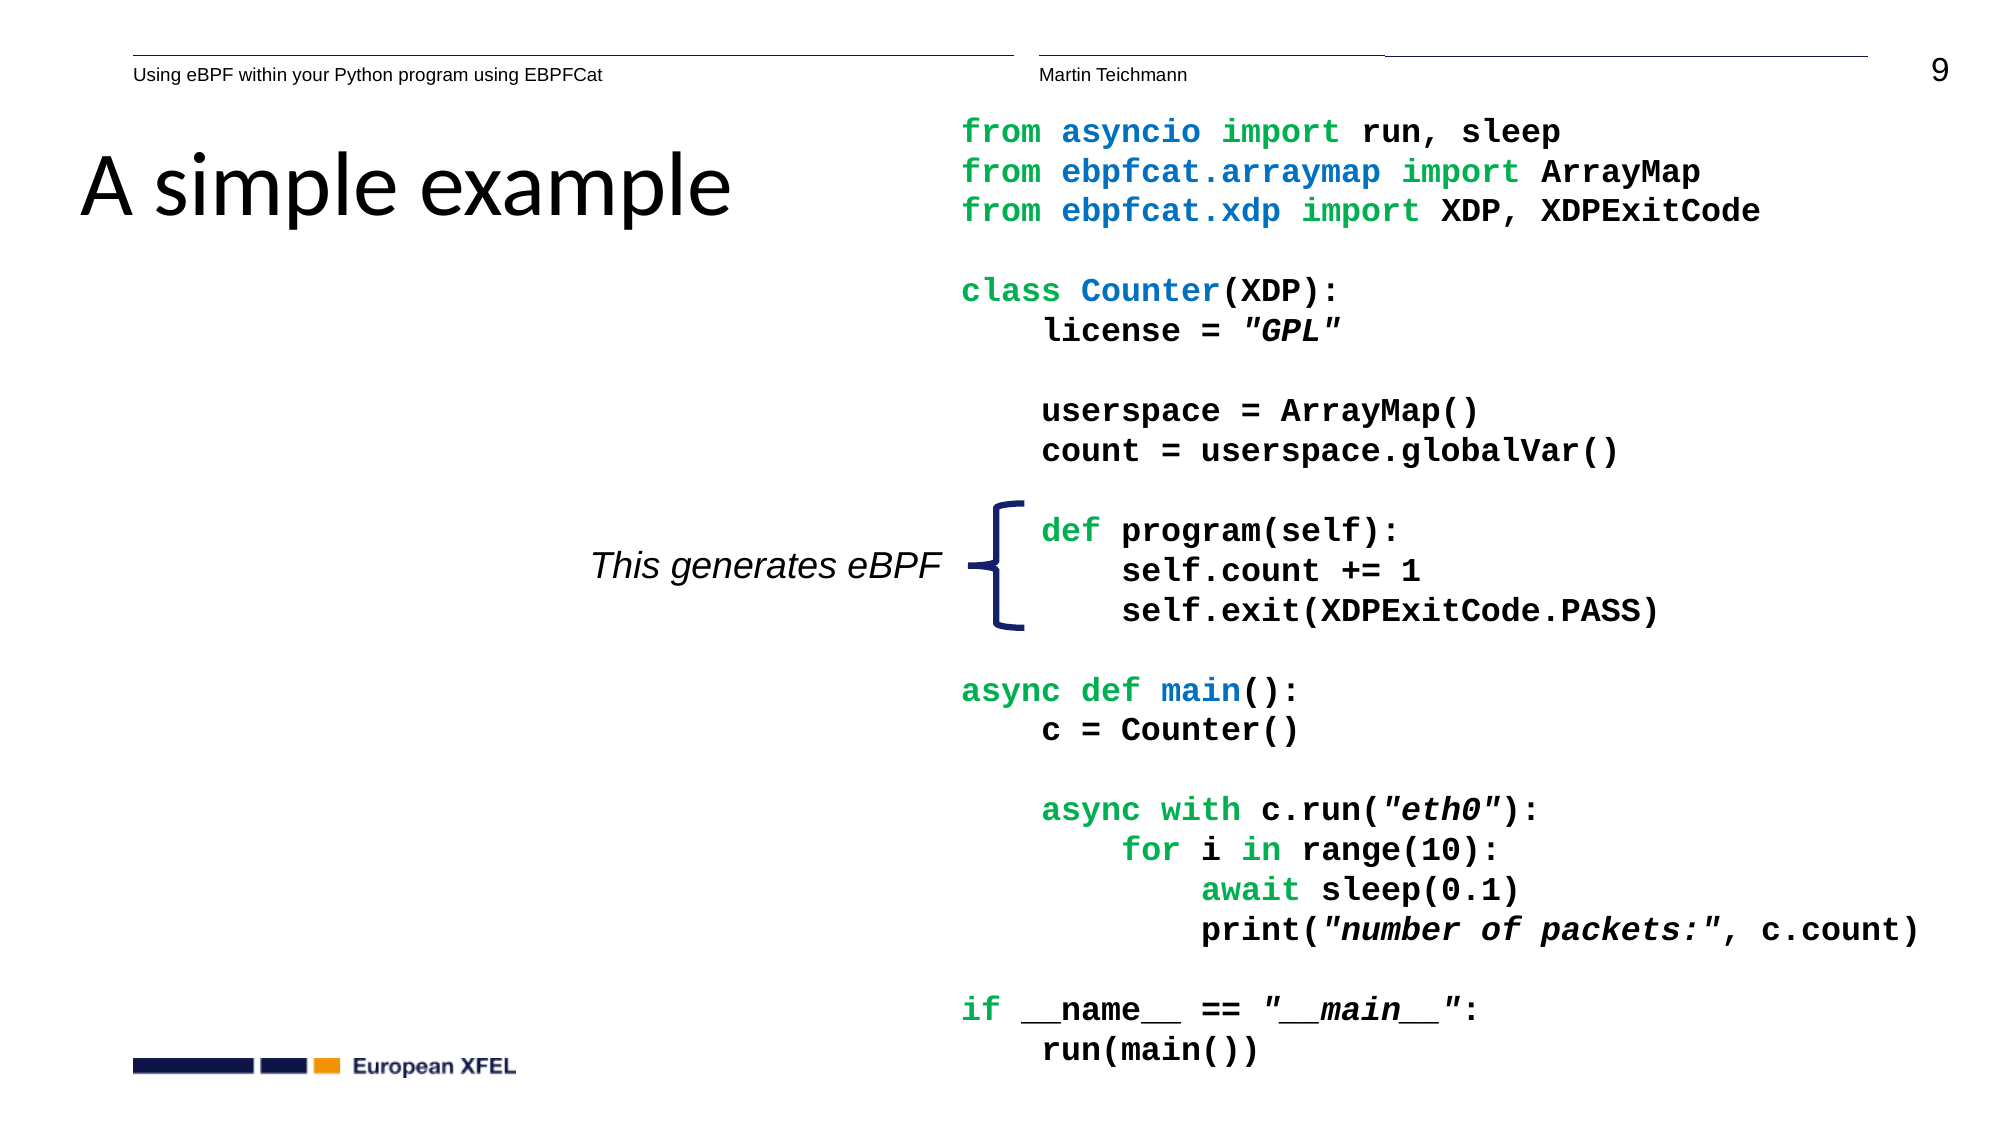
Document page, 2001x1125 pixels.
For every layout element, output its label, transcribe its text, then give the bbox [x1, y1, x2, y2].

text_box This generates eBPF [574, 533, 957, 594]
picture [133, 1058, 516, 1078]
text_box from asyncio import run, sleep from ebpfcat.arraymap import ArrayMap from ebpfcat.xdp import XDP, XDPExitCode class Counter(XDP): license = "GPL" userspace = ArrayMap() count = userspace.globalVar() def program(self): self.count += 1 self.exit(XDPExitCode.PASS) async def main(): c = Counter() async with c.run("eth0"): for i in range(10): await sleep(0.1) print("number of packets:", c.count) if __name__ == "__main__": run(main()) [946, 101, 1954, 1105]
title A simple example [0, 115, 817, 243]
